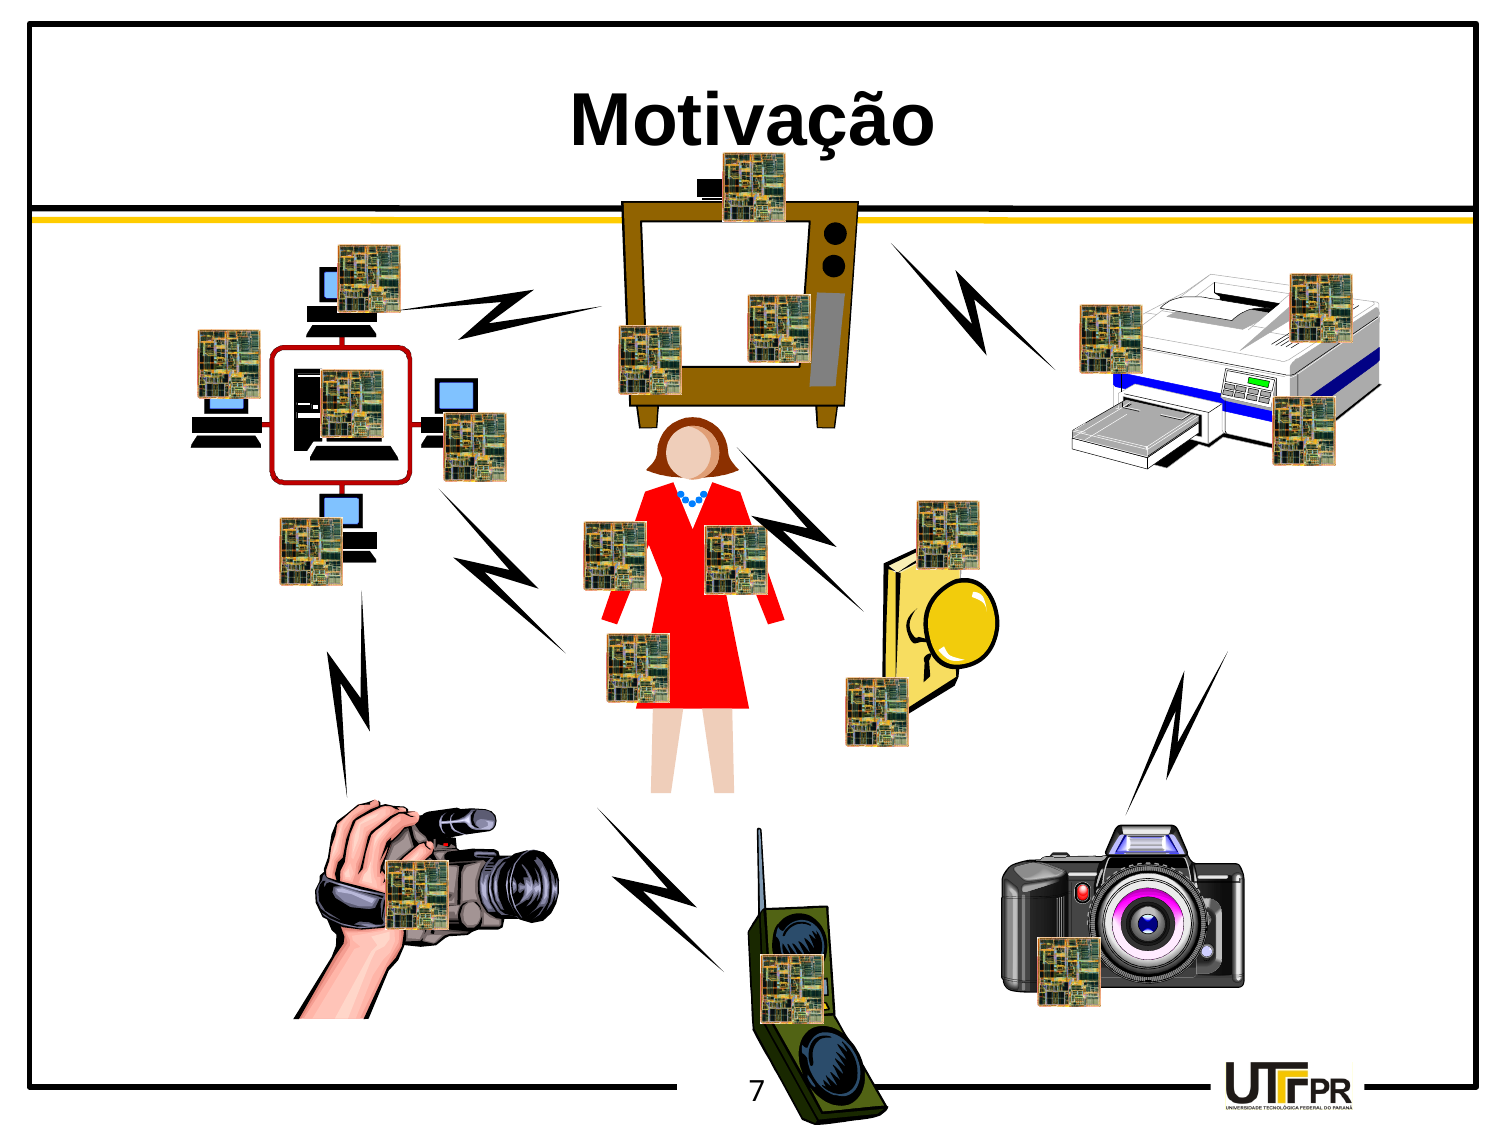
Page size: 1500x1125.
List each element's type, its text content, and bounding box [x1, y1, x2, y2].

text_box [597, 807, 725, 973]
text_box [394, 289, 603, 340]
text_box [736, 447, 864, 612]
chart [747, 827, 889, 1125]
picture [583, 521, 647, 591]
picture [190, 244, 507, 586]
picture [1067, 270, 1386, 474]
text_box [438, 488, 566, 654]
picture [385, 860, 449, 930]
text_box [1125, 651, 1228, 816]
picture [618, 196, 860, 430]
picture [1225, 1062, 1353, 1110]
picture [606, 633, 670, 703]
chart [293, 797, 561, 1022]
title Motivação [29, 47, 1477, 196]
chart [601, 417, 785, 794]
picture [760, 954, 824, 1024]
text_box [326, 590, 370, 798]
text_box [890, 242, 1056, 371]
picture [916, 500, 980, 570]
picture [704, 525, 768, 595]
chart [882, 530, 1002, 730]
picture [988, 799, 1258, 1007]
picture [845, 677, 909, 747]
